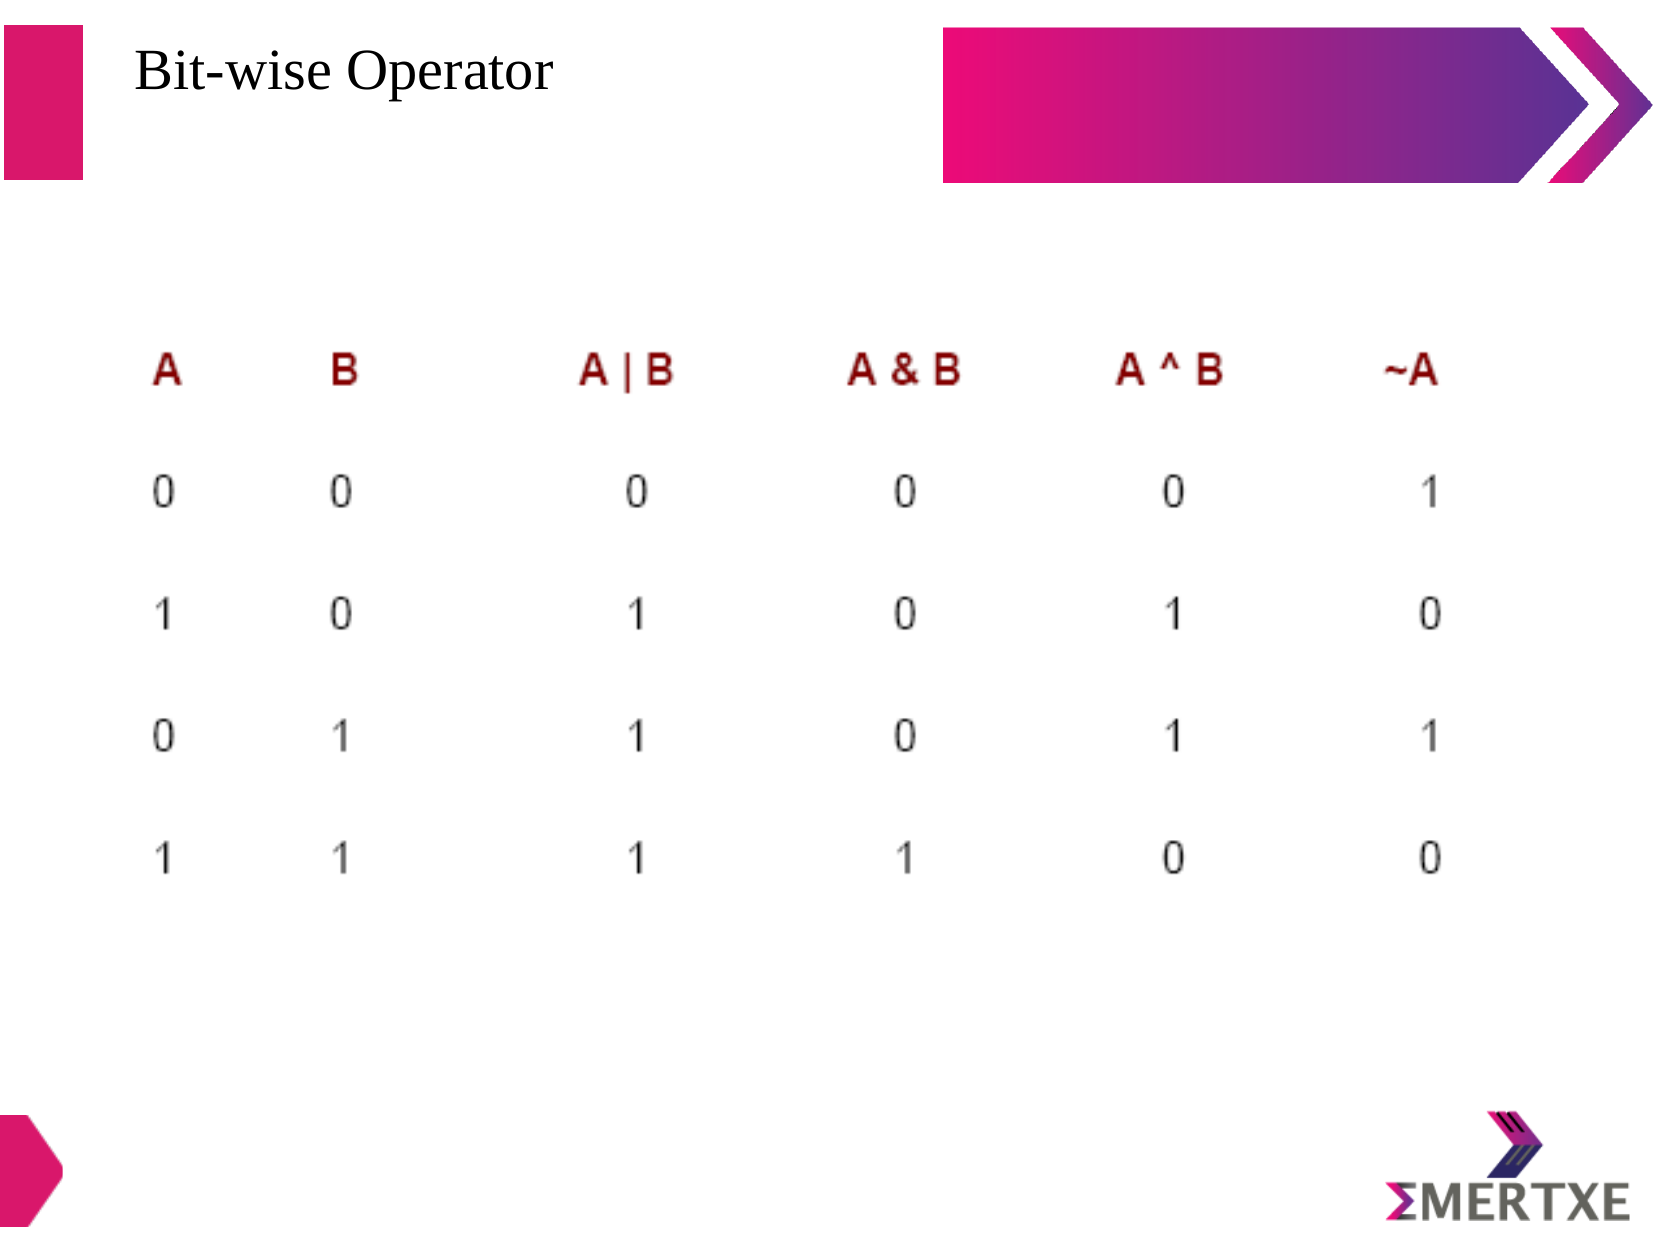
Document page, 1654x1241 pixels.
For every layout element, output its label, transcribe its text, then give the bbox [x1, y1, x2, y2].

picture [105, 329, 1501, 916]
picture [1385, 1107, 1631, 1221]
picture [943, 27, 1653, 183]
text_box Bit-wise Operator [120, 30, 871, 110]
